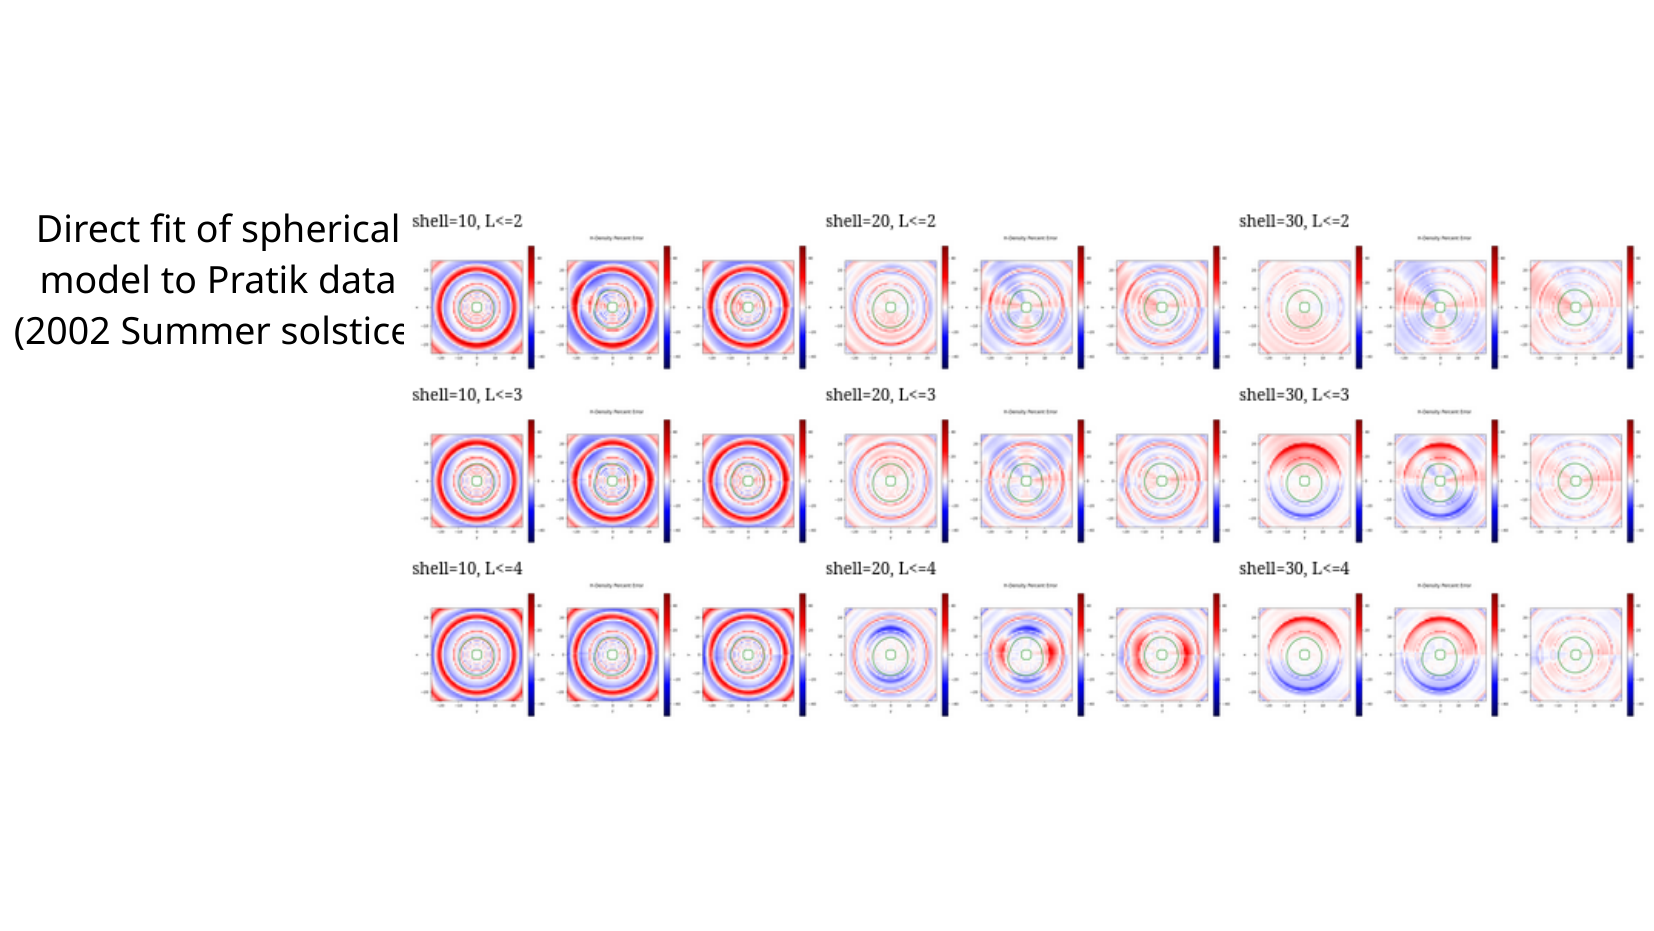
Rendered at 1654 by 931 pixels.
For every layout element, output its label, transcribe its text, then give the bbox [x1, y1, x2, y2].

text_box Direct fit of spherical model to Pratik data (2002 Summer solstice) [0, 195, 451, 351]
picture [404, 199, 1654, 764]
